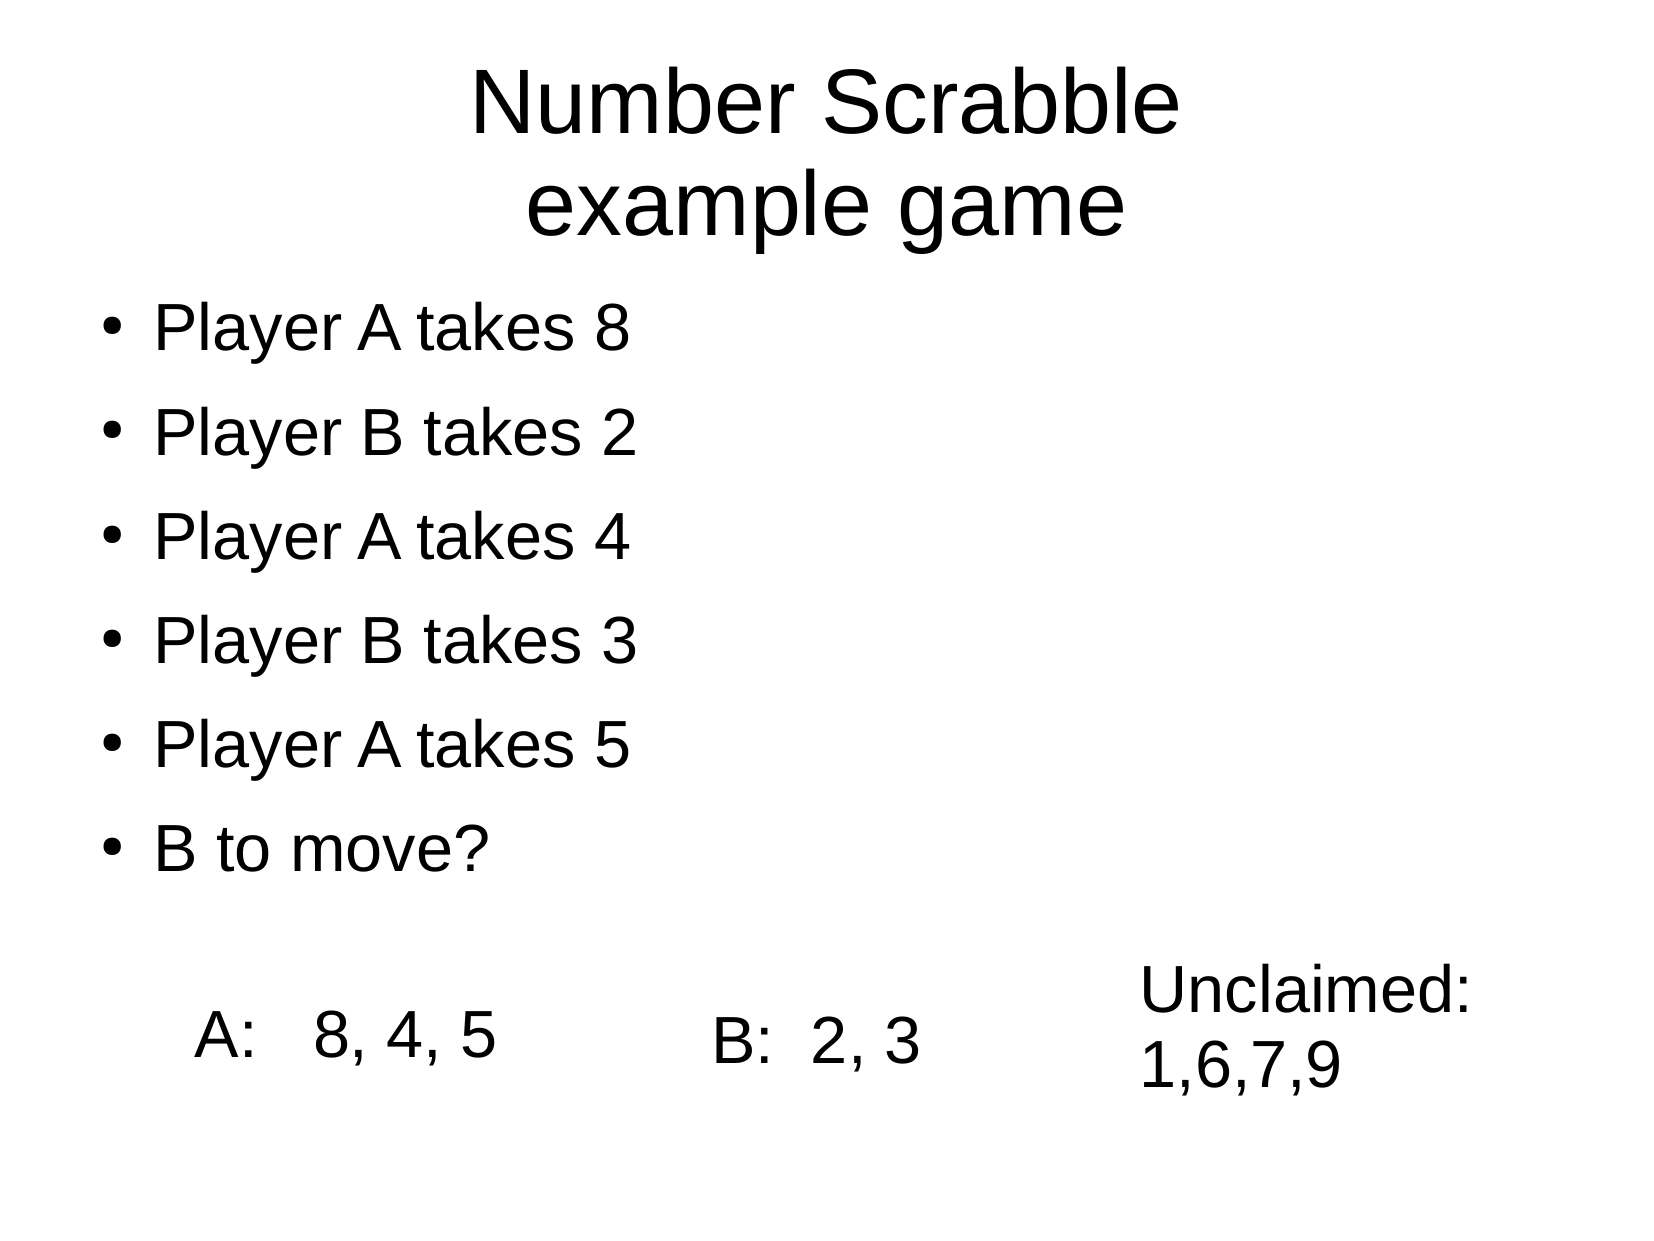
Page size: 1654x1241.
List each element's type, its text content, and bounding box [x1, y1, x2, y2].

text_box A: 8, 4, 5 [180, 990, 601, 1154]
list Player A takes 8 Player B takes 2 Player A takes 4 Player B takes 3 Player A takes 5 B to move? [82, 290, 1571, 1109]
title Number Scrabble example game [82, 49, 1571, 257]
text_box B: 2, 3 [696, 995, 976, 1160]
text_box Unclaimed: 1,6,7,9 [1125, 945, 1550, 1114]
